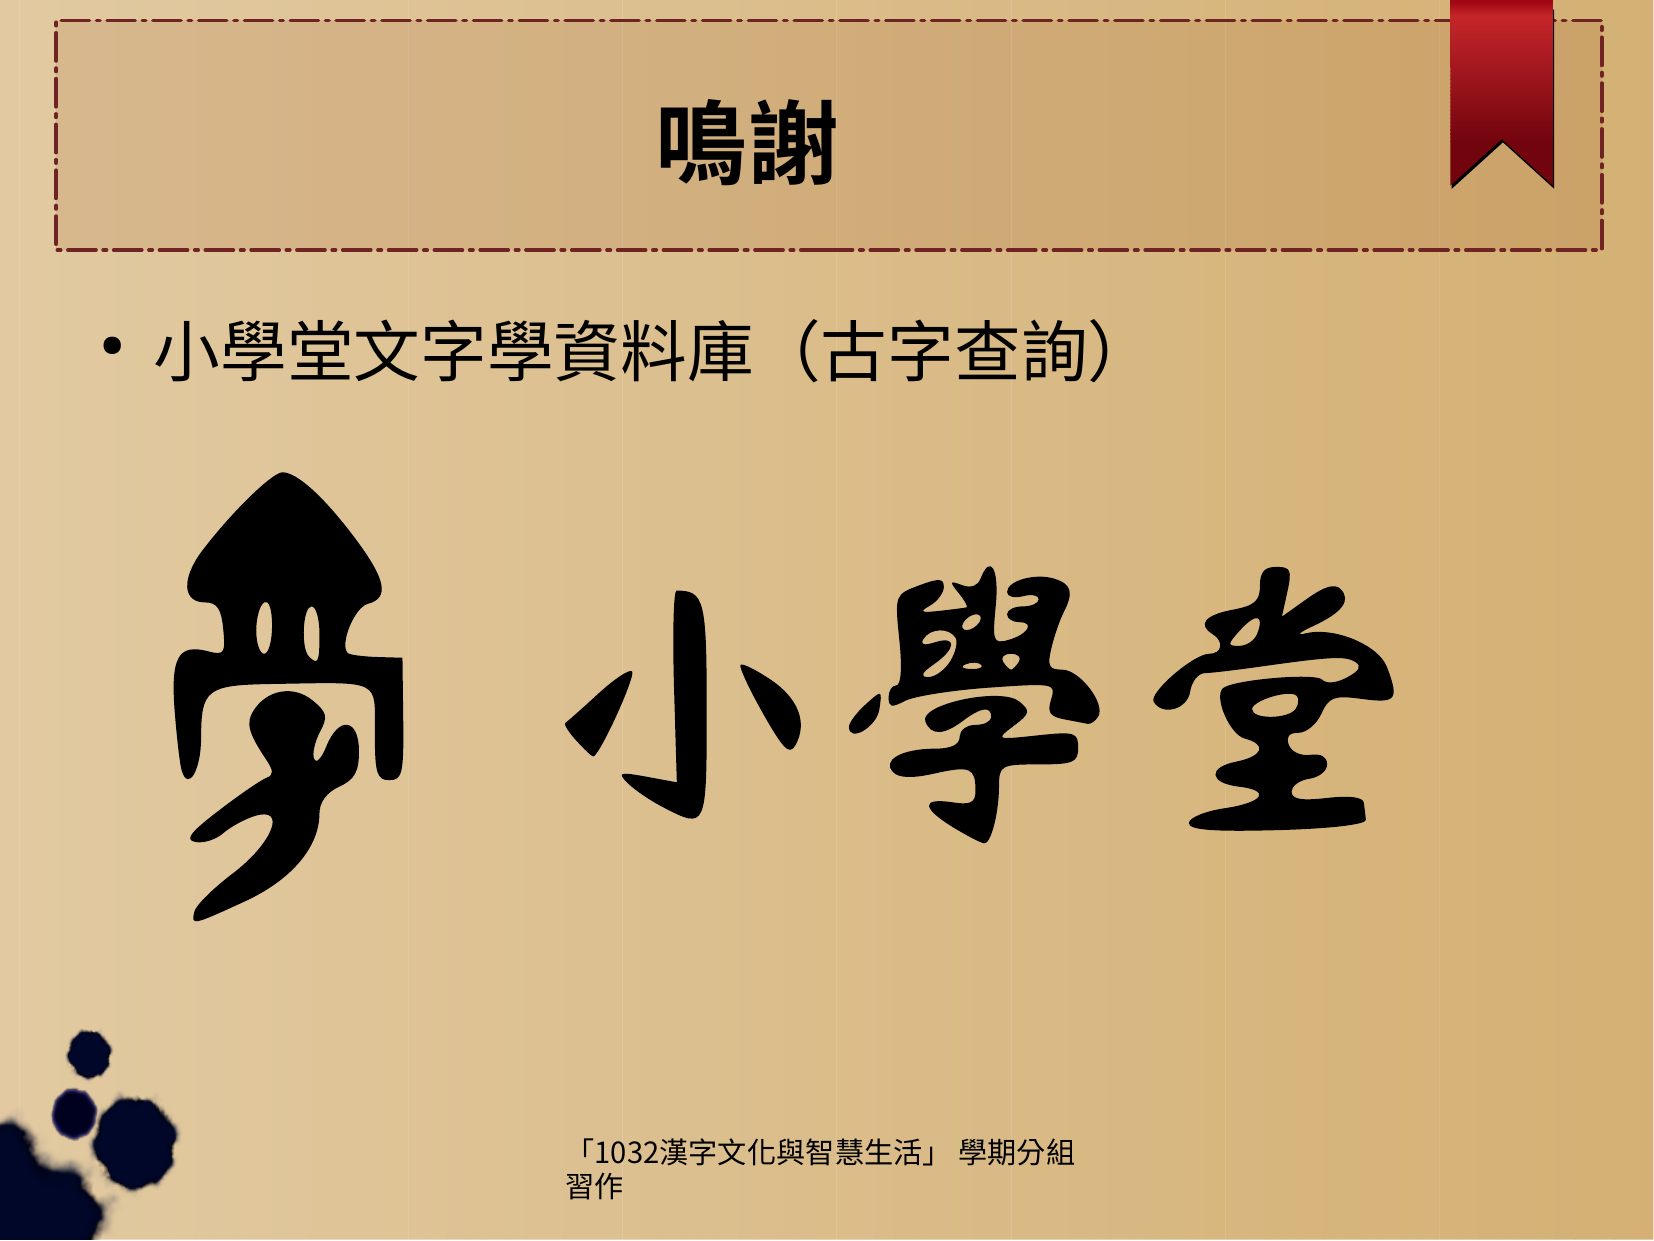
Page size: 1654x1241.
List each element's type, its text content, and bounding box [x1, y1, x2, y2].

picture [173, 472, 1394, 922]
list 小學堂文字學資料庫（古字查詢） [82, 299, 1571, 414]
title 鳴謝 [82, 47, 1412, 229]
